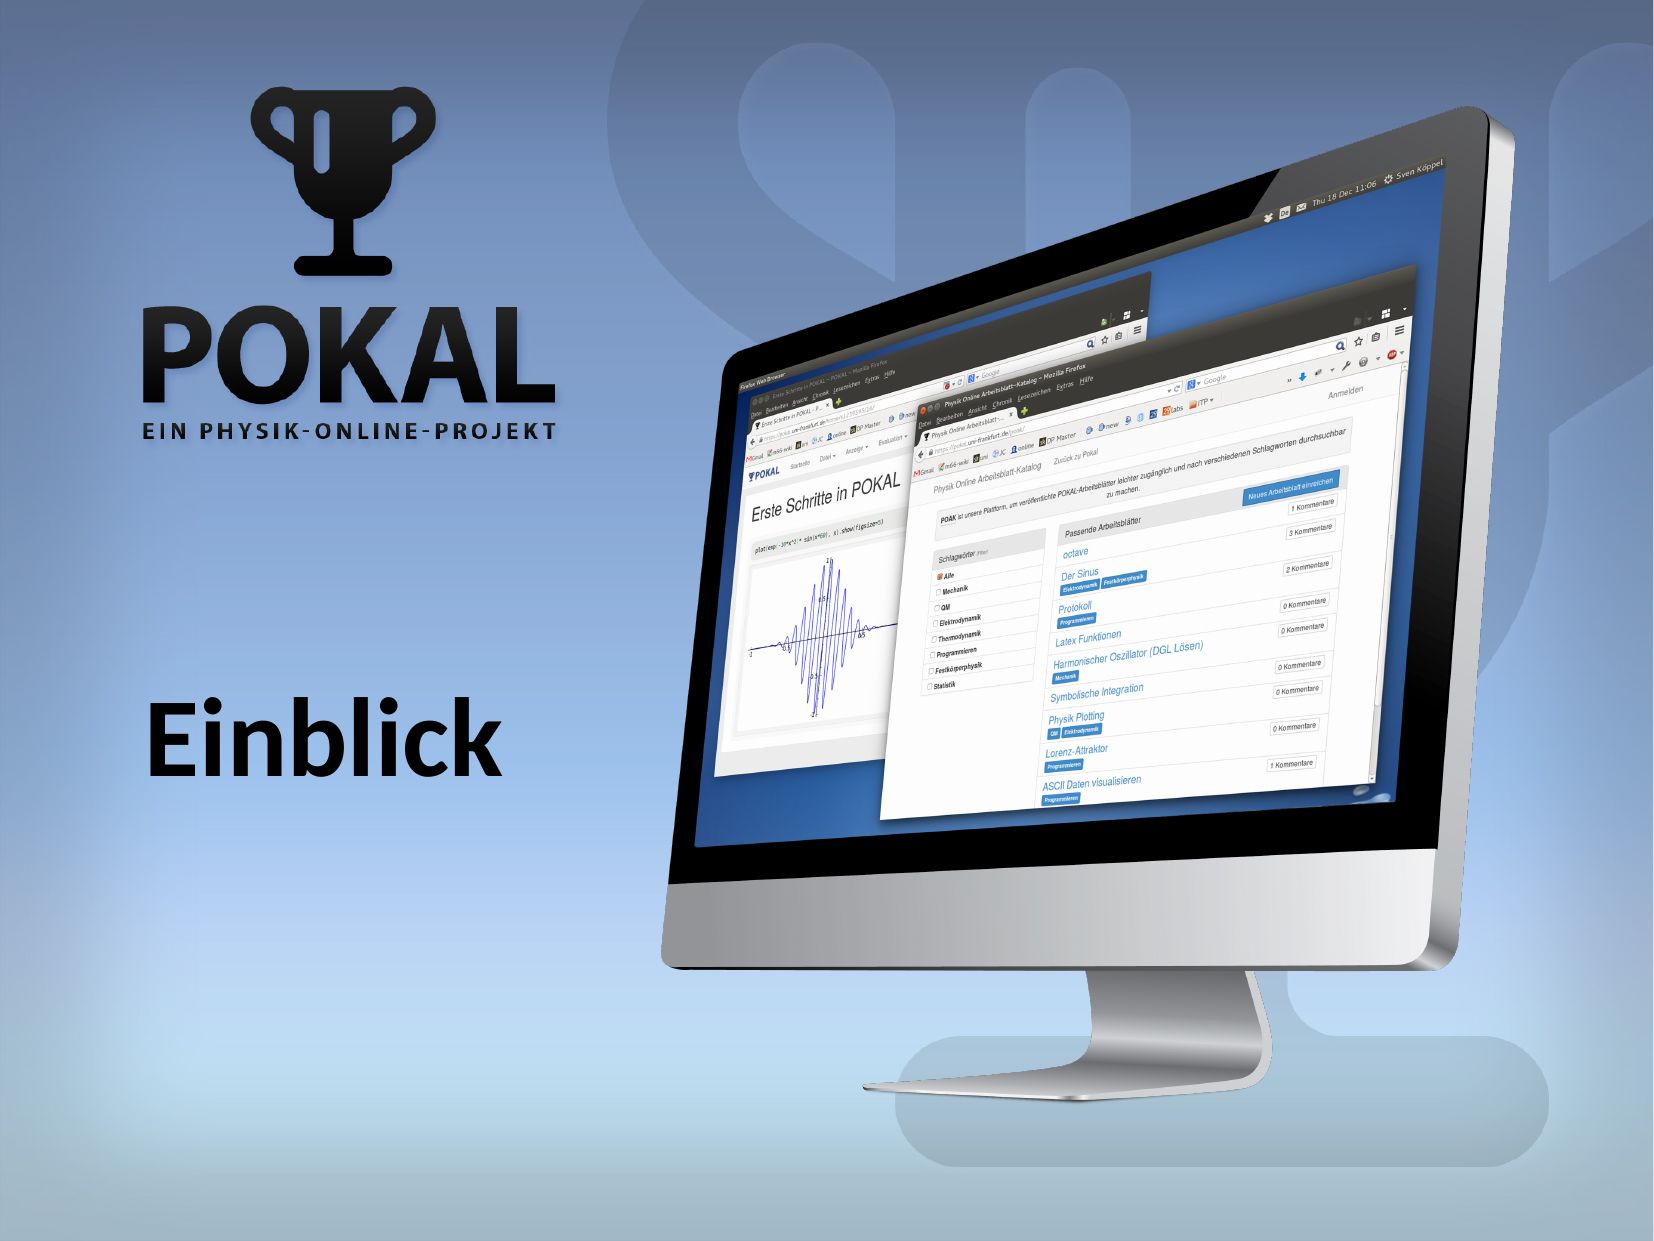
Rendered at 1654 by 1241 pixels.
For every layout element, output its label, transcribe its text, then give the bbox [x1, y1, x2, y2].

picture [0, 0, 1654, 1241]
text_box Einblick [129, 685, 520, 813]
